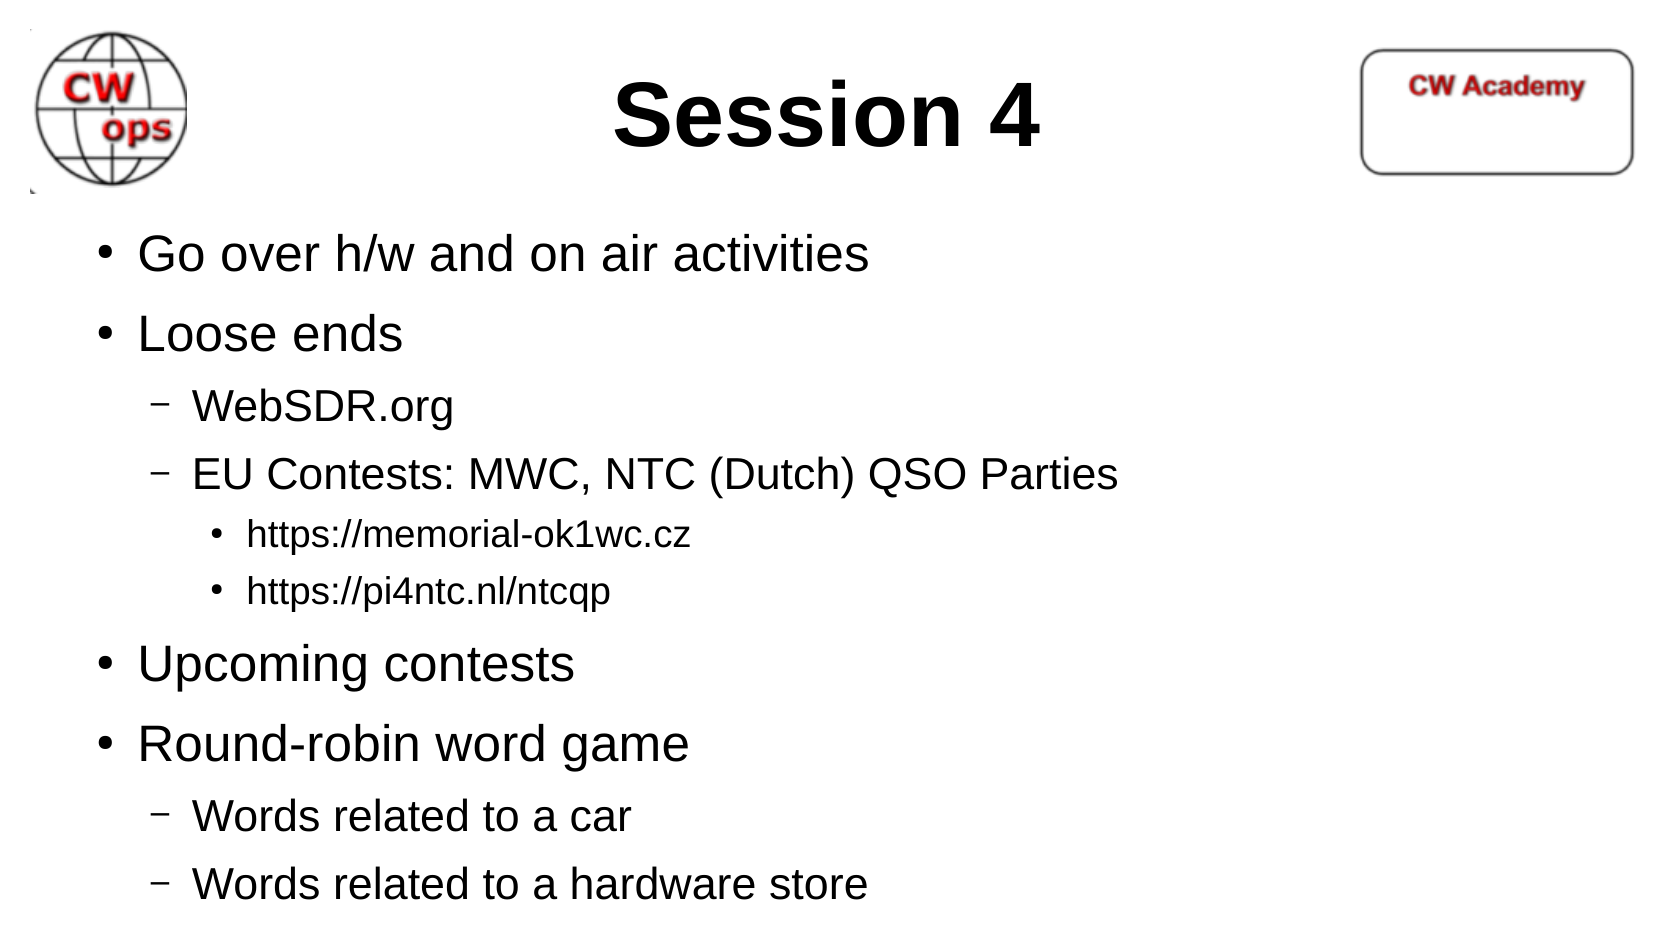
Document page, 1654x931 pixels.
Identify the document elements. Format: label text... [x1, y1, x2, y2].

list Go over h/w and on air activities Loose ends WebSDR.org EU Contests: MWC, NTC (Dutch) QSO Parties https://memorial-ok1wc.cz https://pi4ntc.nl/ntcqp Upcoming contests Round-robin word game Words related to a car Words related to a hardware store [82, 225, 1571, 915]
picture [30, 29, 187, 194]
picture [1571, 37, 1640, 186]
title Session 4 [82, 37, 1571, 193]
